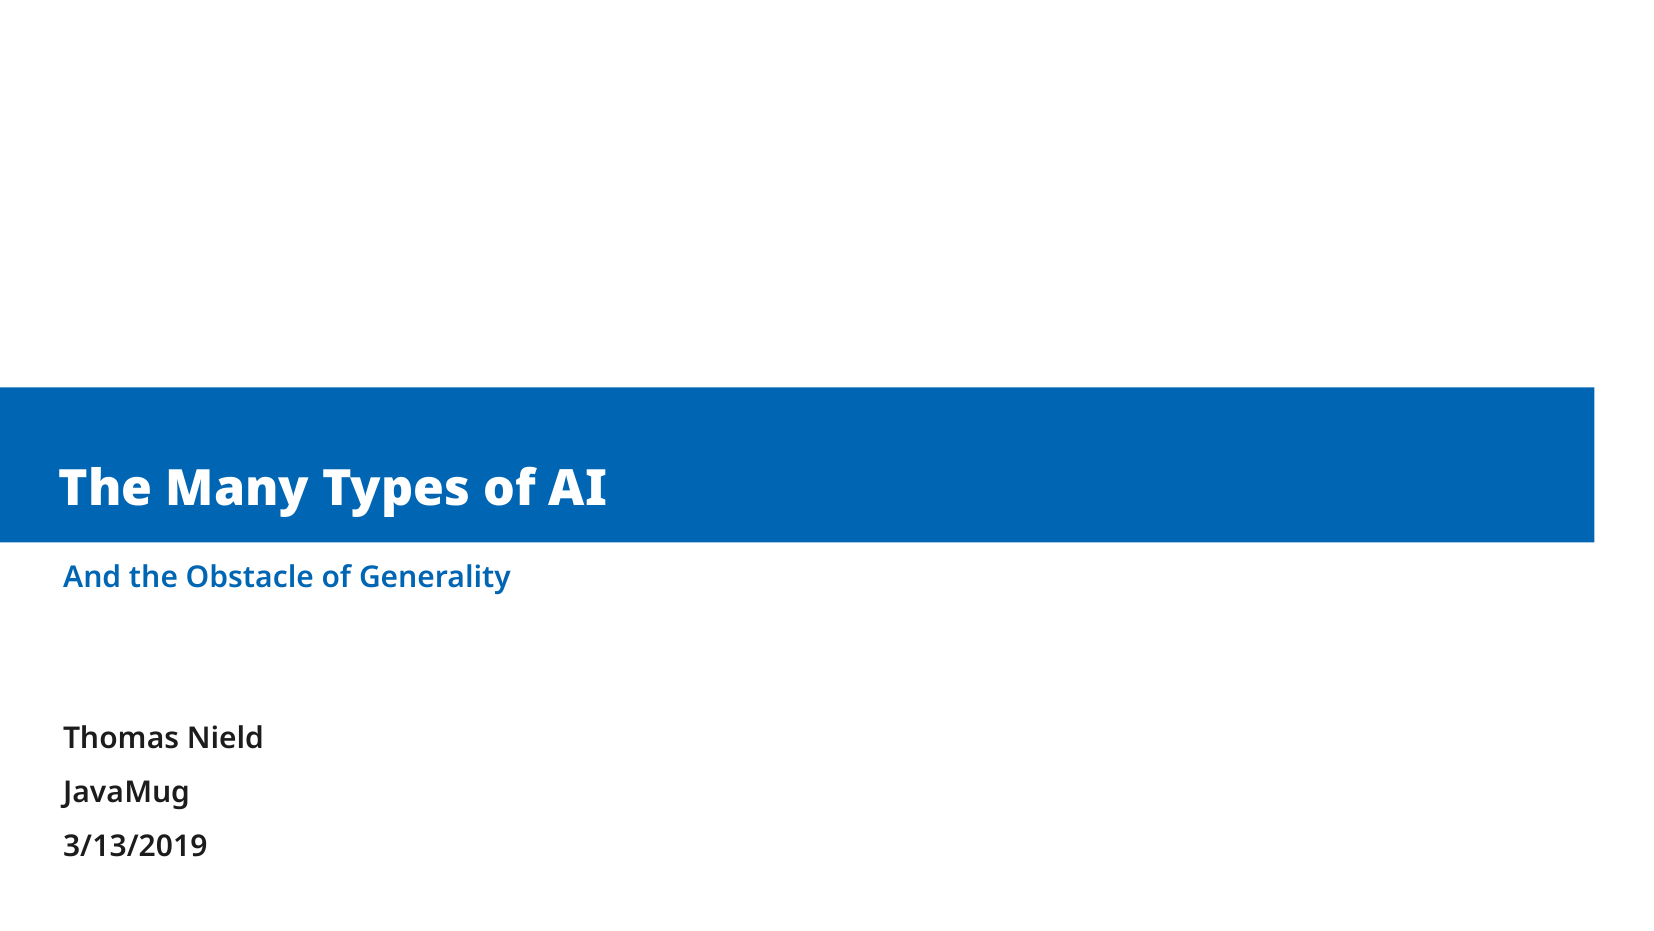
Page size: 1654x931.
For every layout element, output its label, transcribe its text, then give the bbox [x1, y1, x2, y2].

title The Many Types of AI [59, 409, 1595, 521]
list And the Obstacle of Generality Thomas Nield JavaMug 3/13/2019 [63, 555, 1570, 866]
